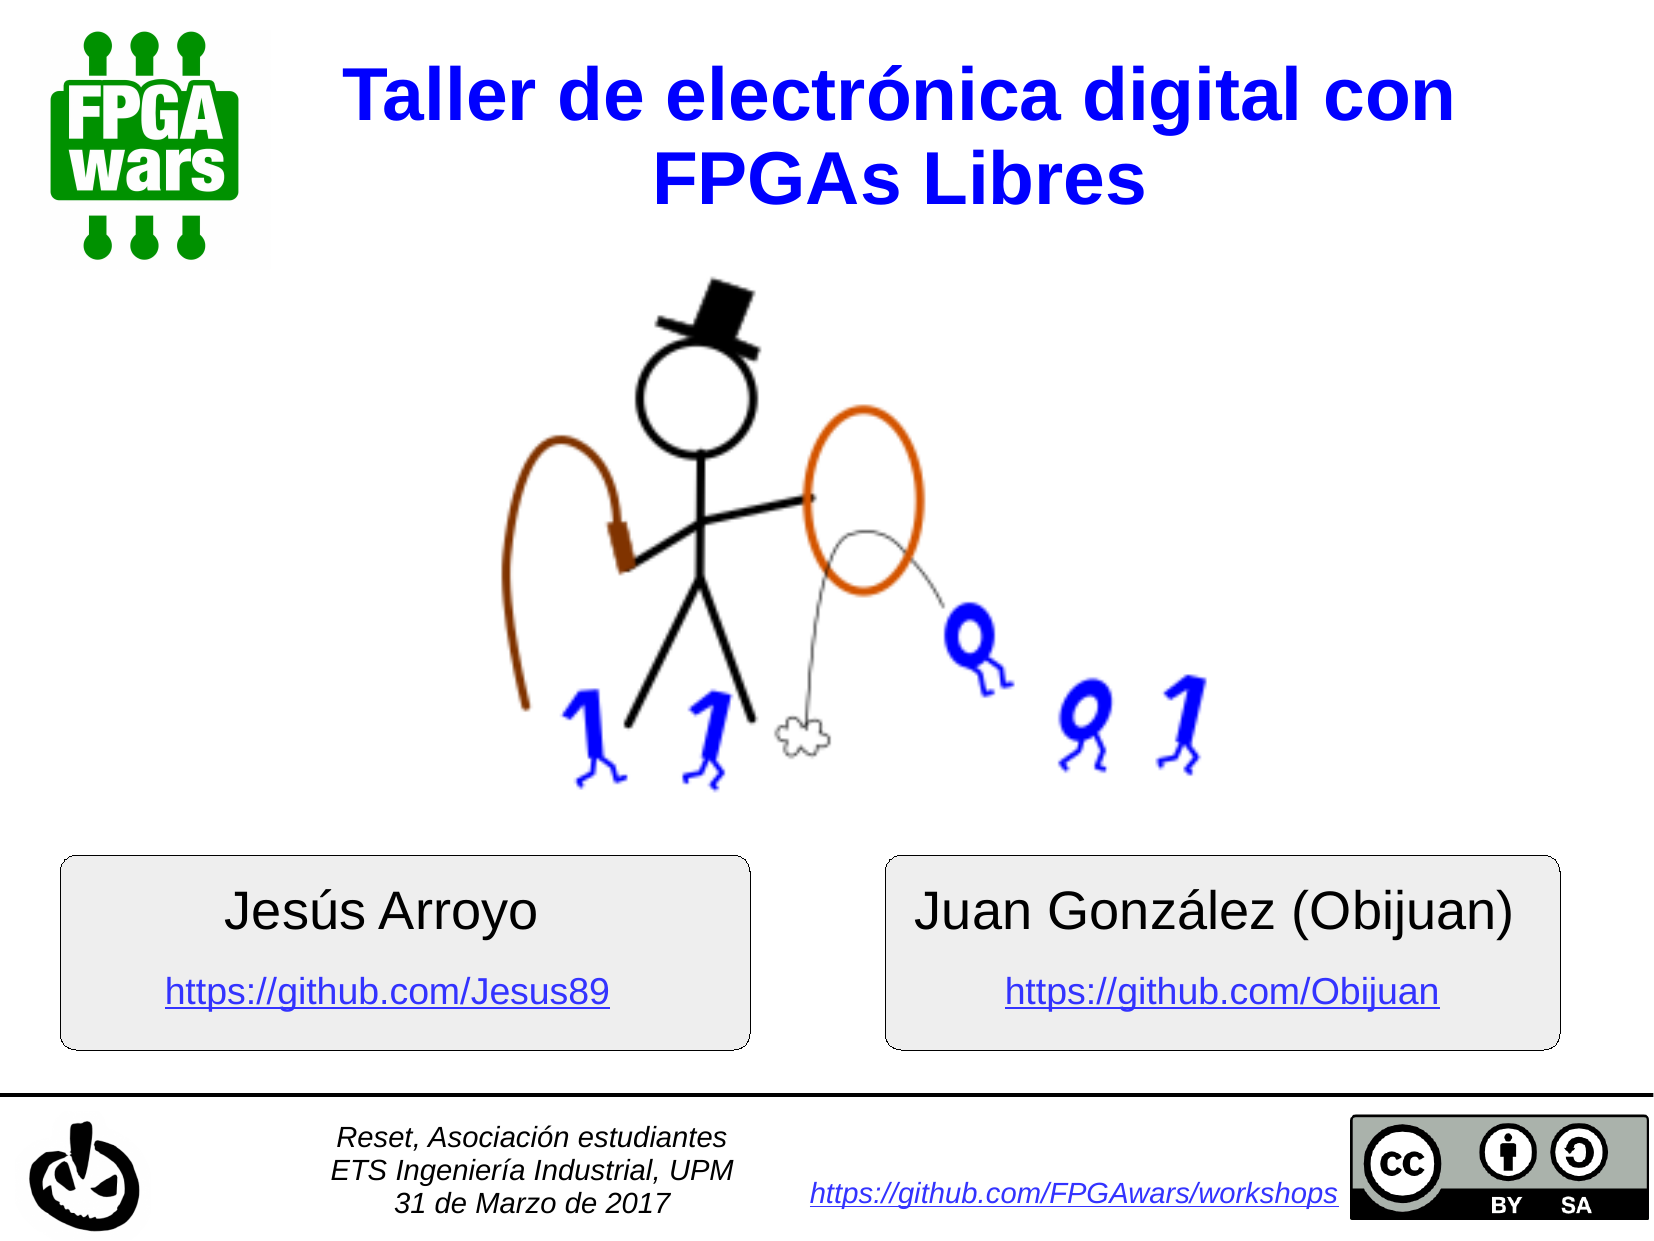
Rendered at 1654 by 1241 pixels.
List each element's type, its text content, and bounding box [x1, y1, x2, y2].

picture [1350, 1103, 1649, 1231]
text_box Juan González (Obijuan) [900, 873, 1561, 964]
title Taller de electrónica digital con FPGAs Libres [300, 32, 1501, 241]
text_box https://github.com/Obijuan [990, 963, 1455, 1021]
text_box [885, 855, 1561, 1051]
picture [447, 236, 1246, 829]
text_box Jesús Arroyo [210, 873, 676, 964]
text_box https://github.com/FPGAwars/workshops [810, 1170, 1381, 1227]
picture [30, 30, 271, 271]
picture [15, 1111, 151, 1241]
text_box Reset, Asociación estudiantes ETS Ingeniería Industrial, UPM 31 de Marzo de 2017 [254, 1113, 810, 1227]
text_box [60, 855, 751, 1051]
text_box https://github.com/Jesus89 [150, 963, 646, 1021]
